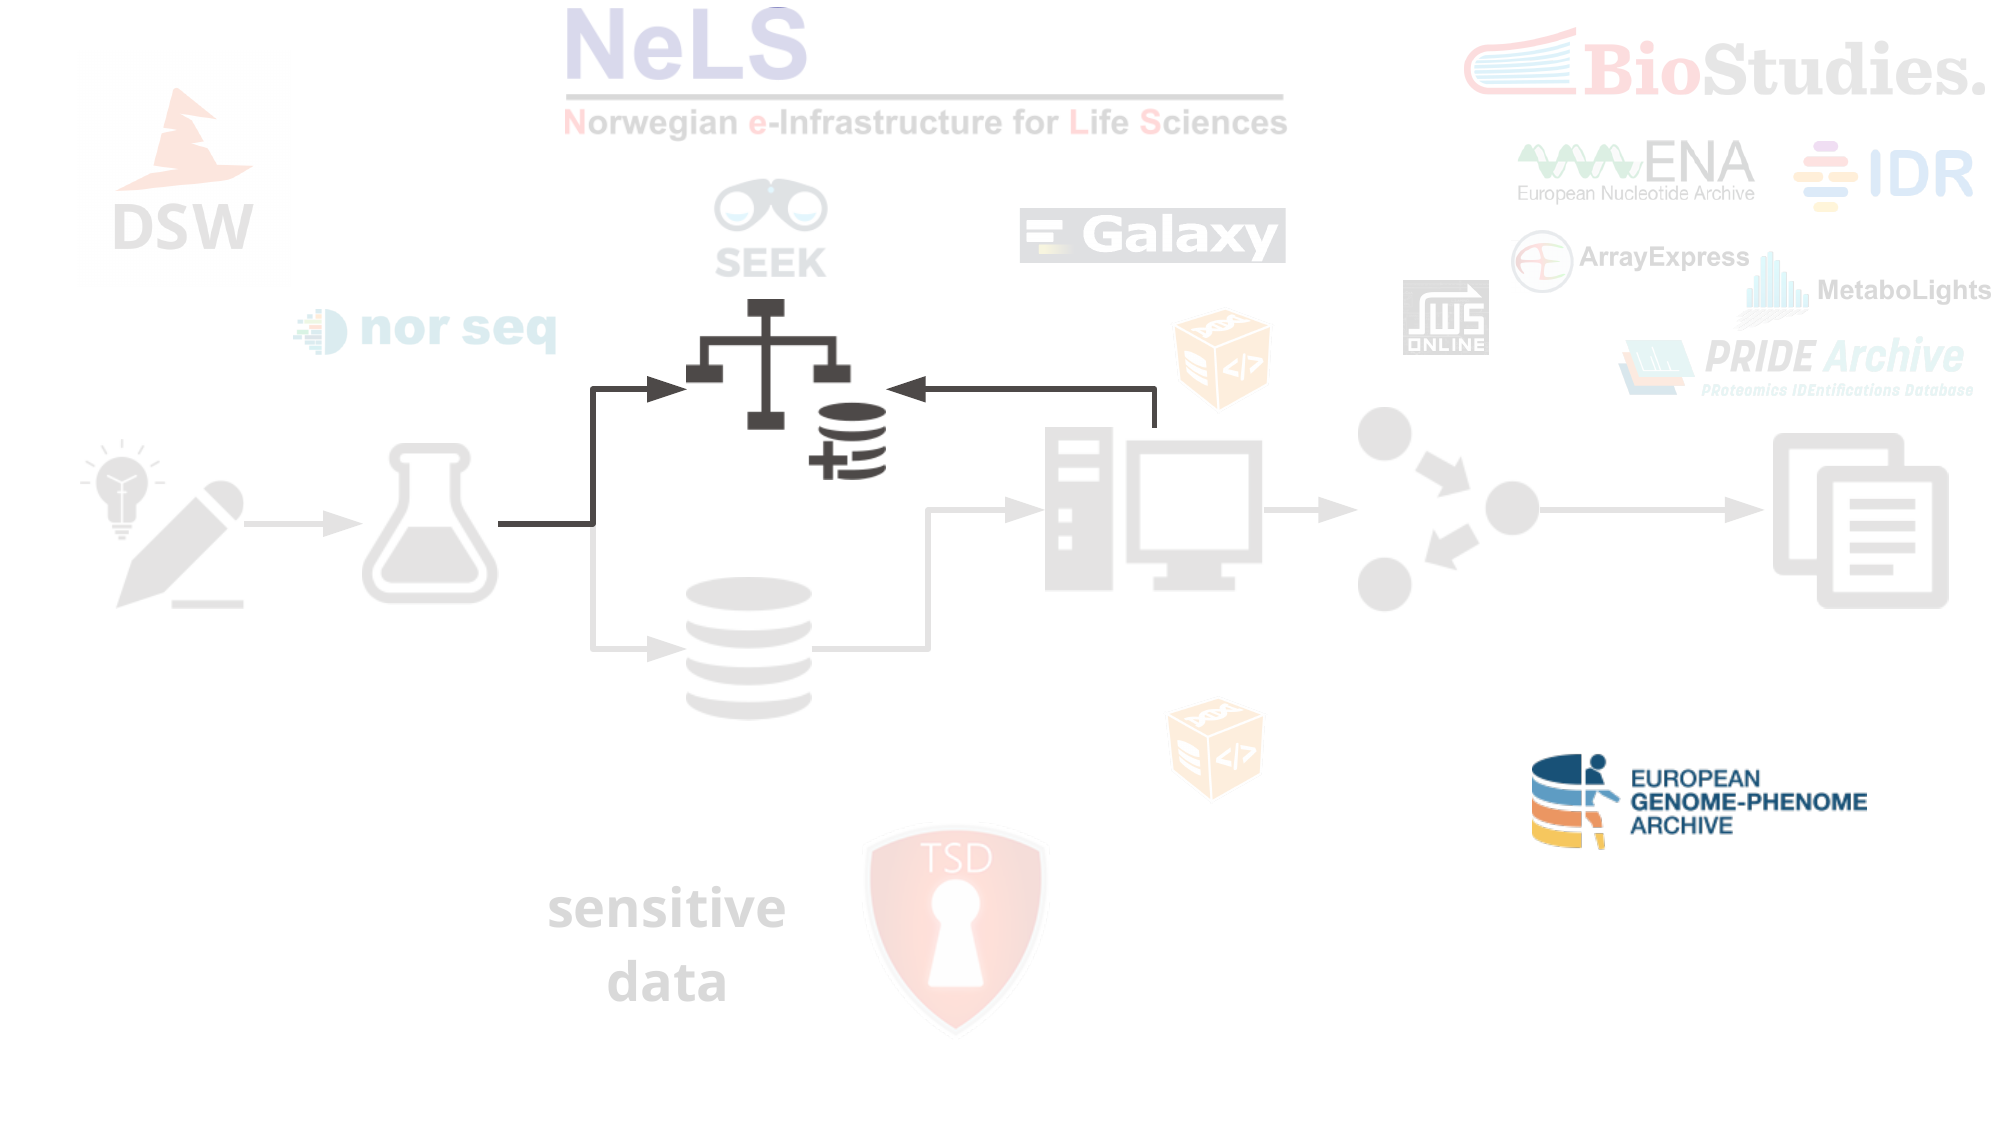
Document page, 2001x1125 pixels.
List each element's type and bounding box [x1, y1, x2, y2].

text_box [70, 7, 1997, 1075]
picture [686, 299, 886, 480]
picture [1532, 750, 1867, 851]
